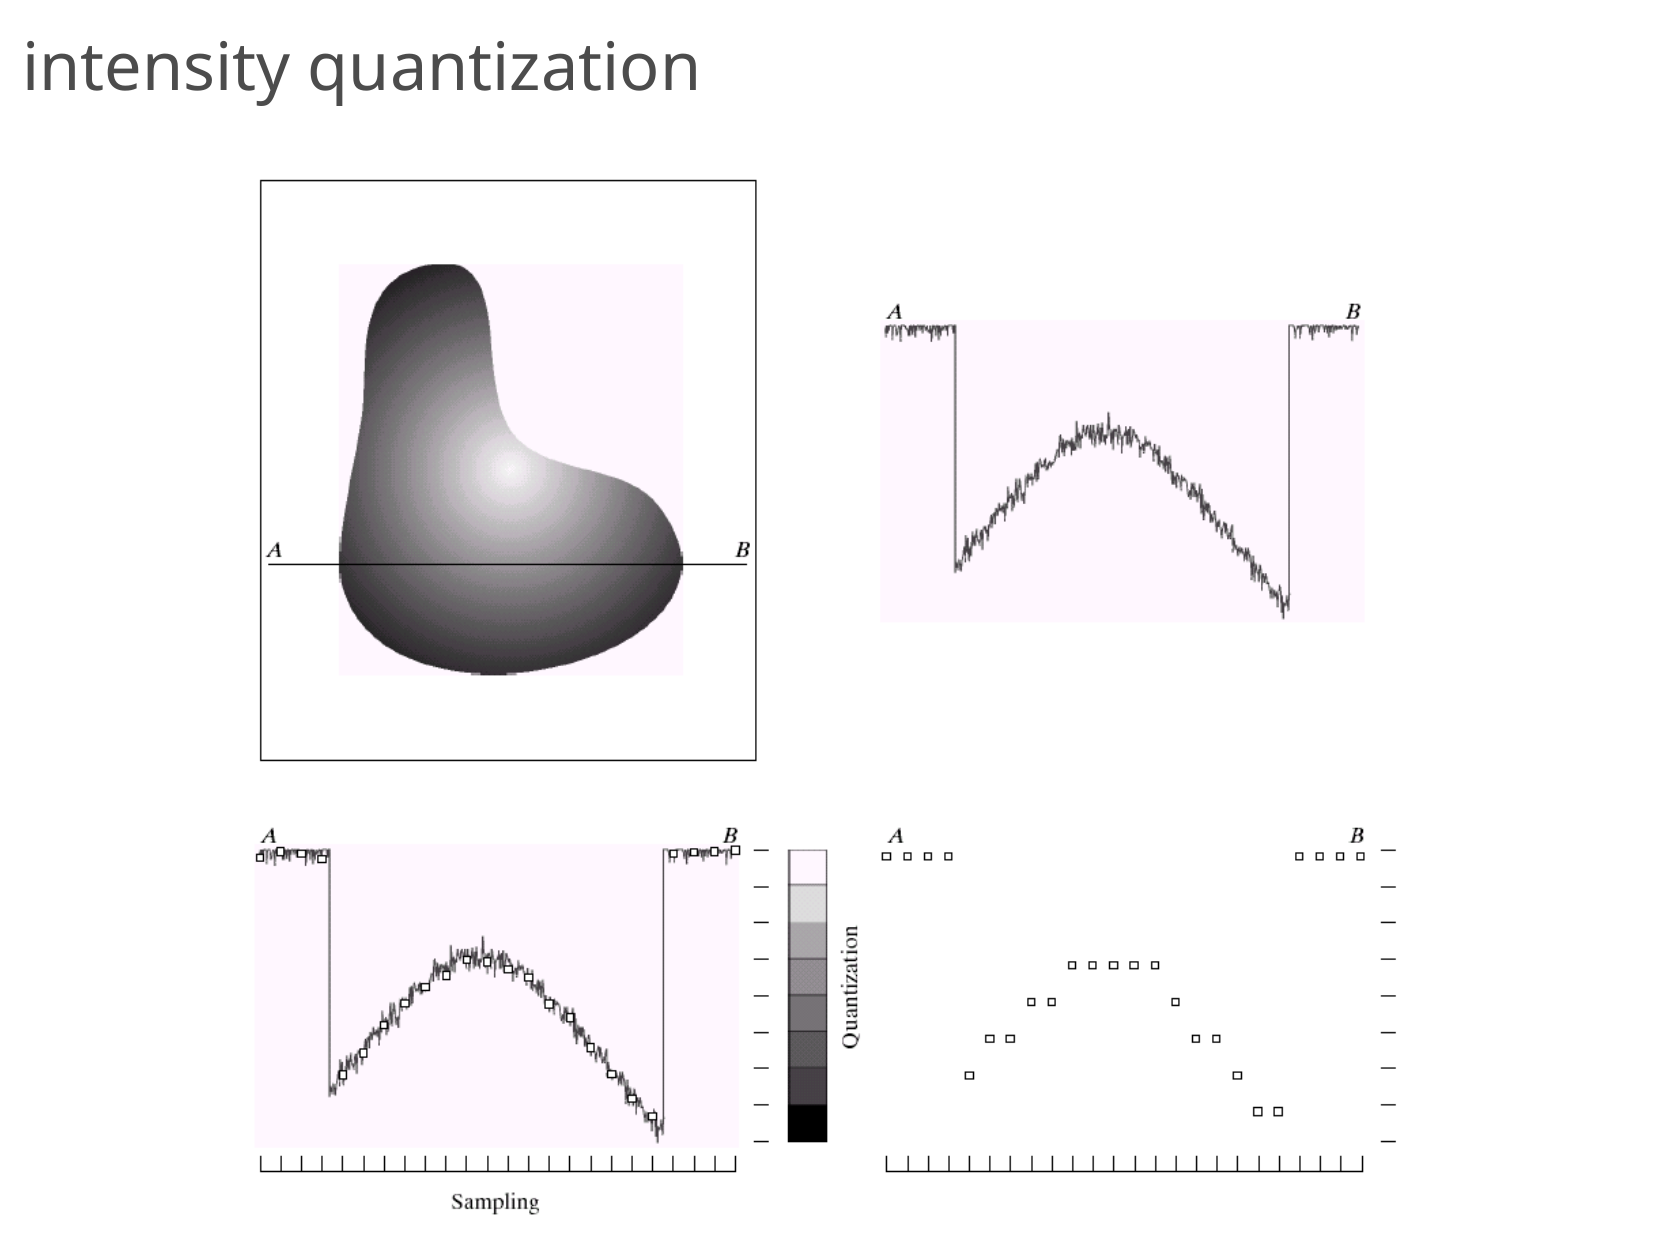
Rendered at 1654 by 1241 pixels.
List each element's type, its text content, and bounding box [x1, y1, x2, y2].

title intensity quantization [22, 19, 1654, 213]
picture [248, 176, 1411, 1220]
